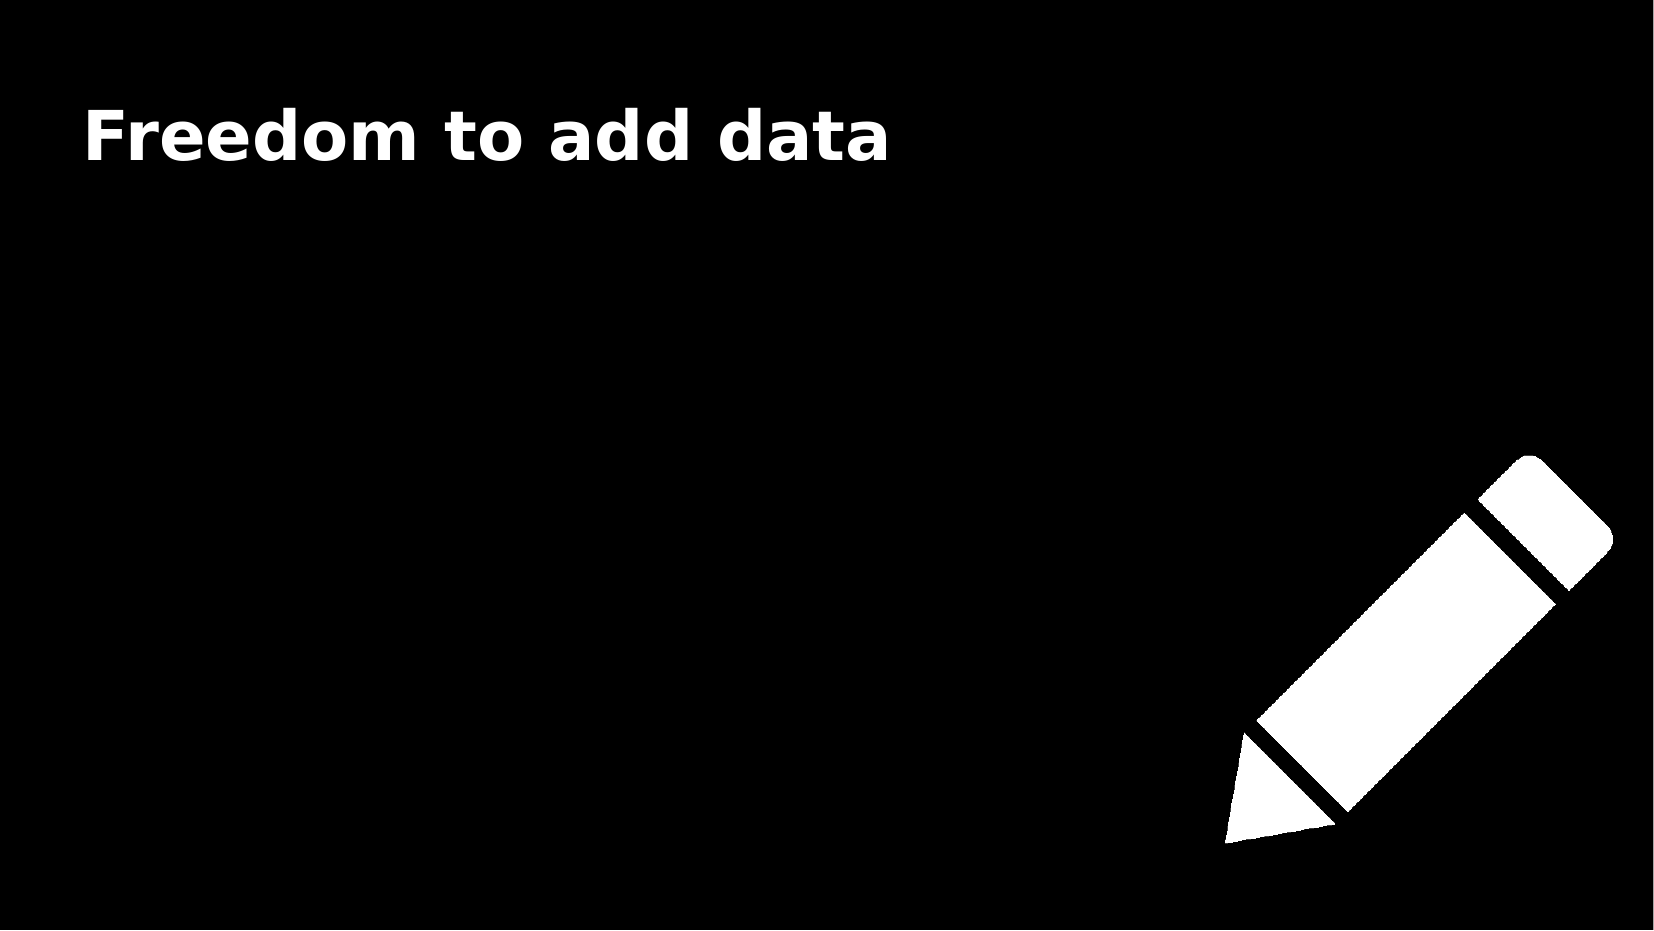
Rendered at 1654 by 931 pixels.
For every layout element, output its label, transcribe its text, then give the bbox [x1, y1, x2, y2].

title Freedom to add data [82, 59, 1571, 215]
picture [1216, 448, 1619, 851]
